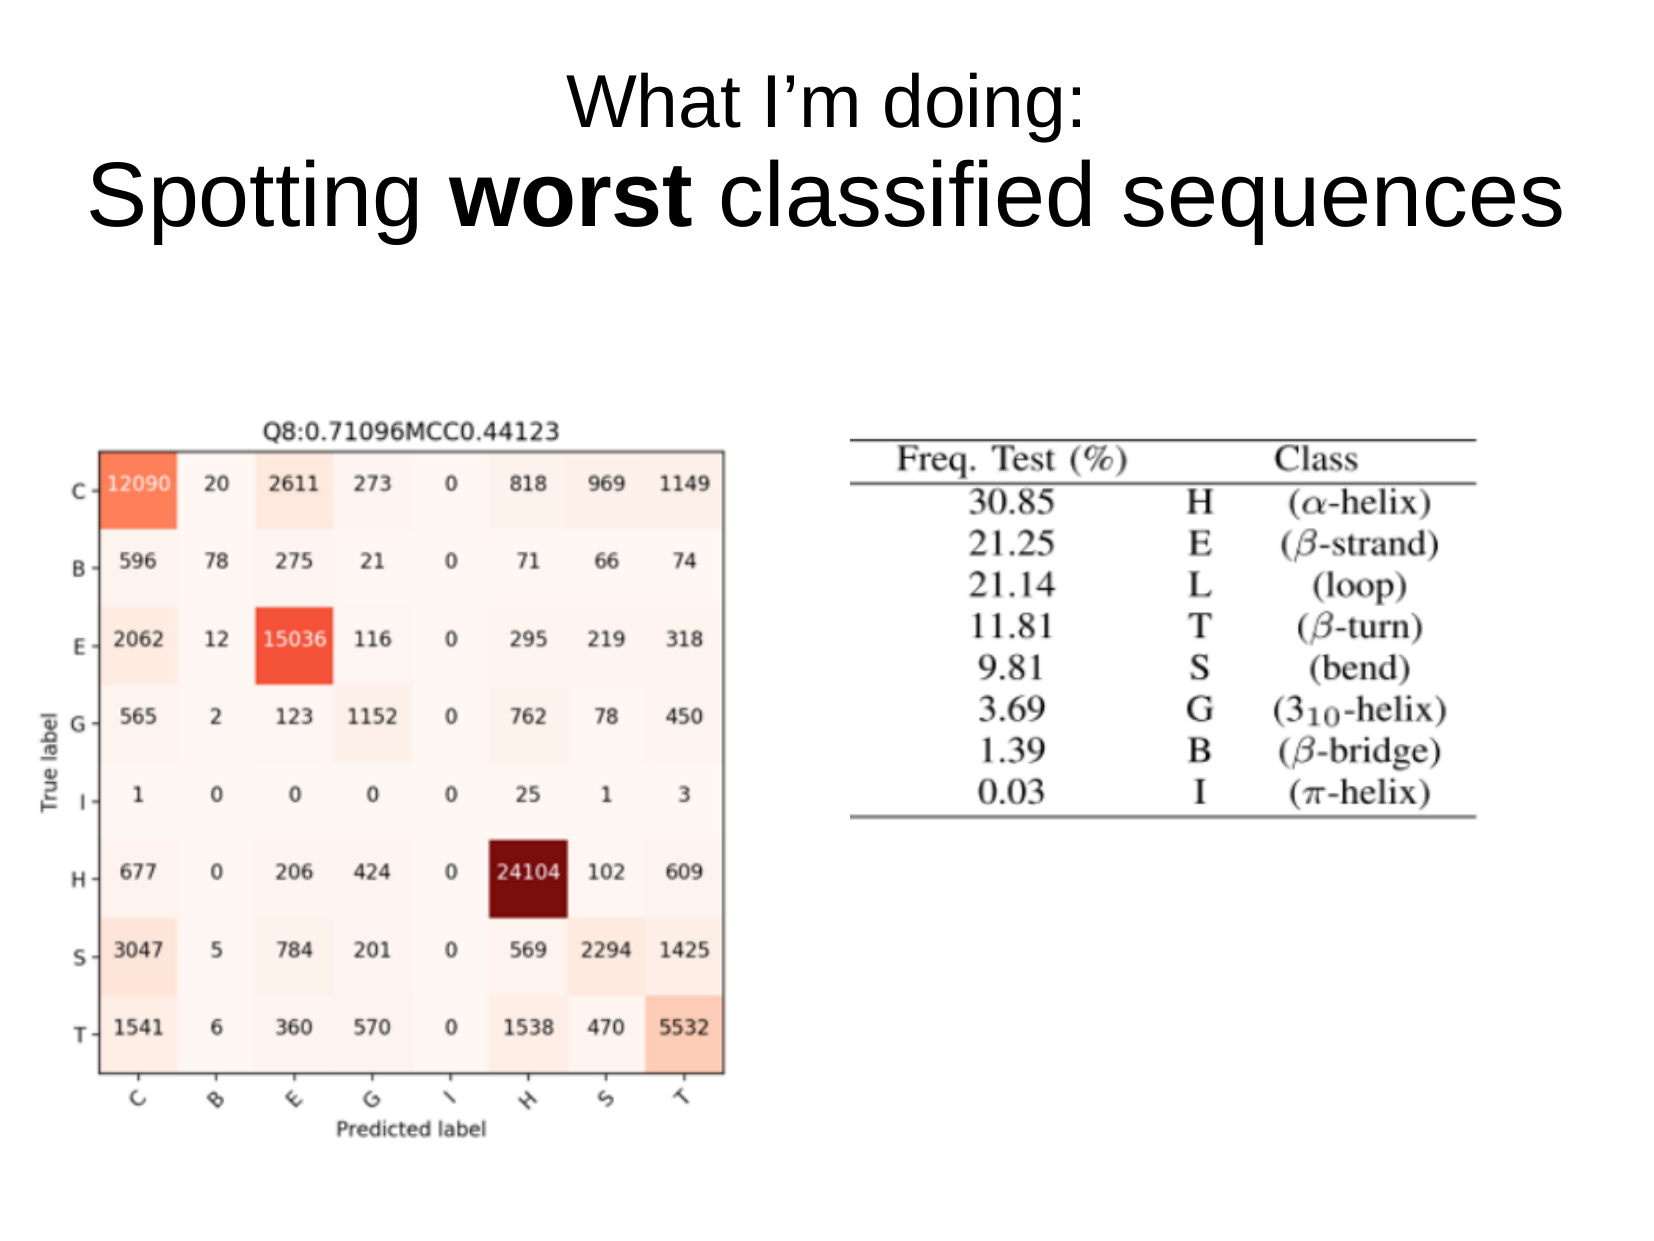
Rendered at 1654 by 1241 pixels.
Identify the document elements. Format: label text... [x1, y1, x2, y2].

picture [30, 413, 733, 1140]
title What I’m doing: Spotting worst classified sequences [82, 49, 1571, 257]
picture [850, 436, 1501, 827]
